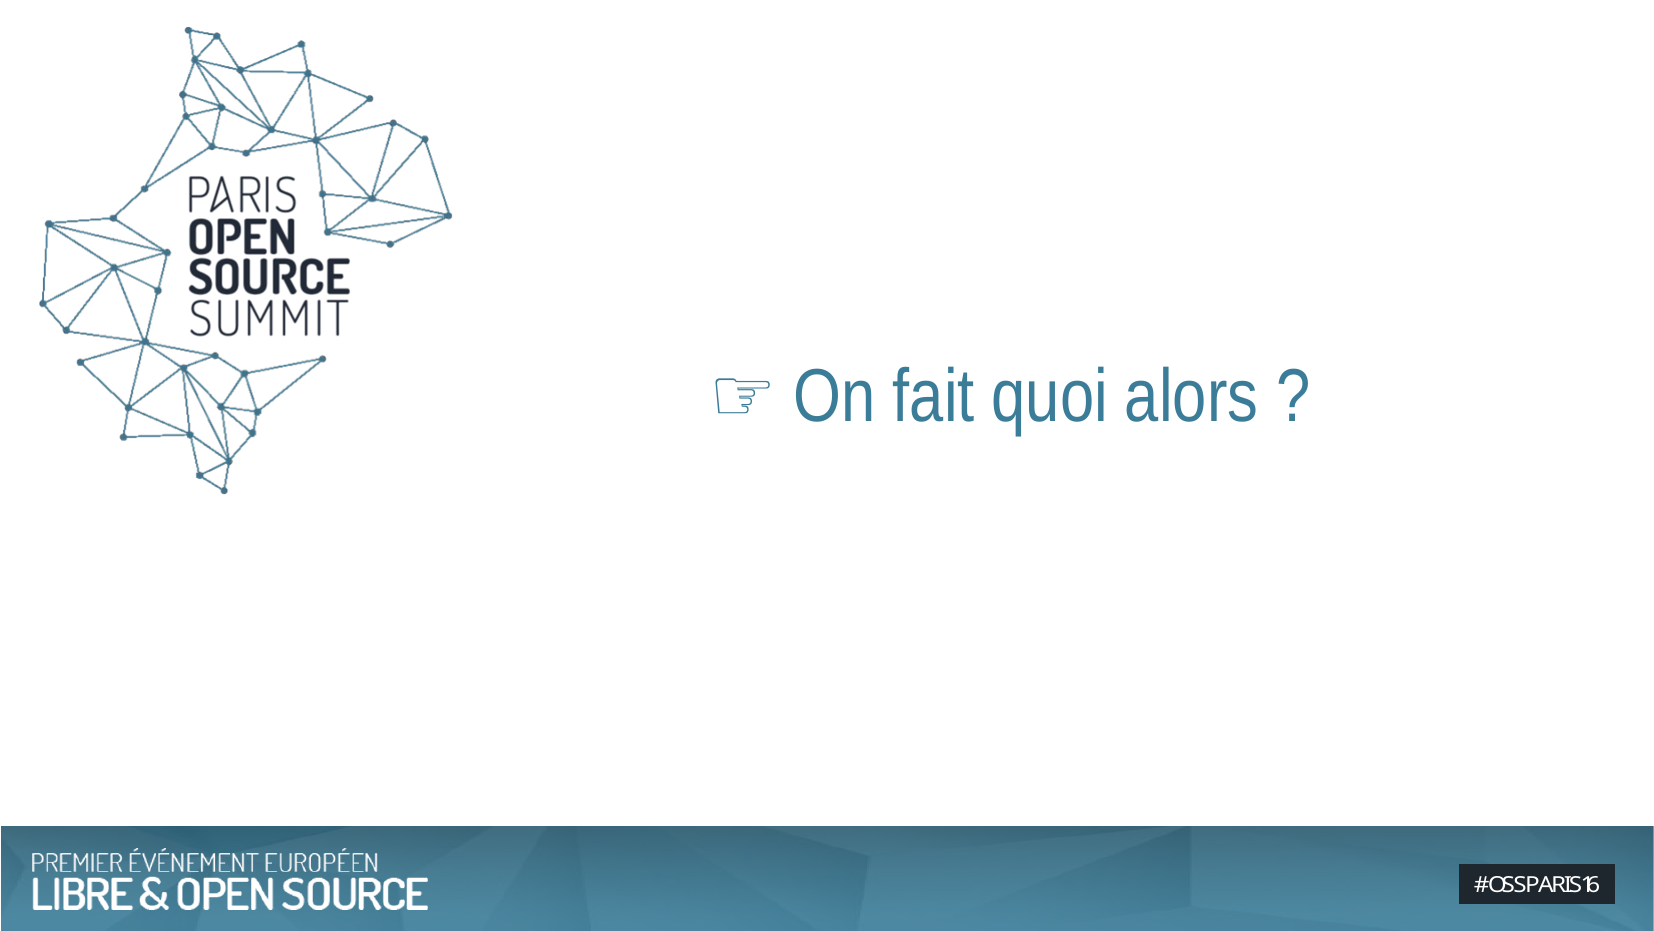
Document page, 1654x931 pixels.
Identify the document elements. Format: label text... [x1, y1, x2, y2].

picture [11, 11, 549, 543]
title ☞ On fait quoi alors ? [413, 317, 1607, 473]
